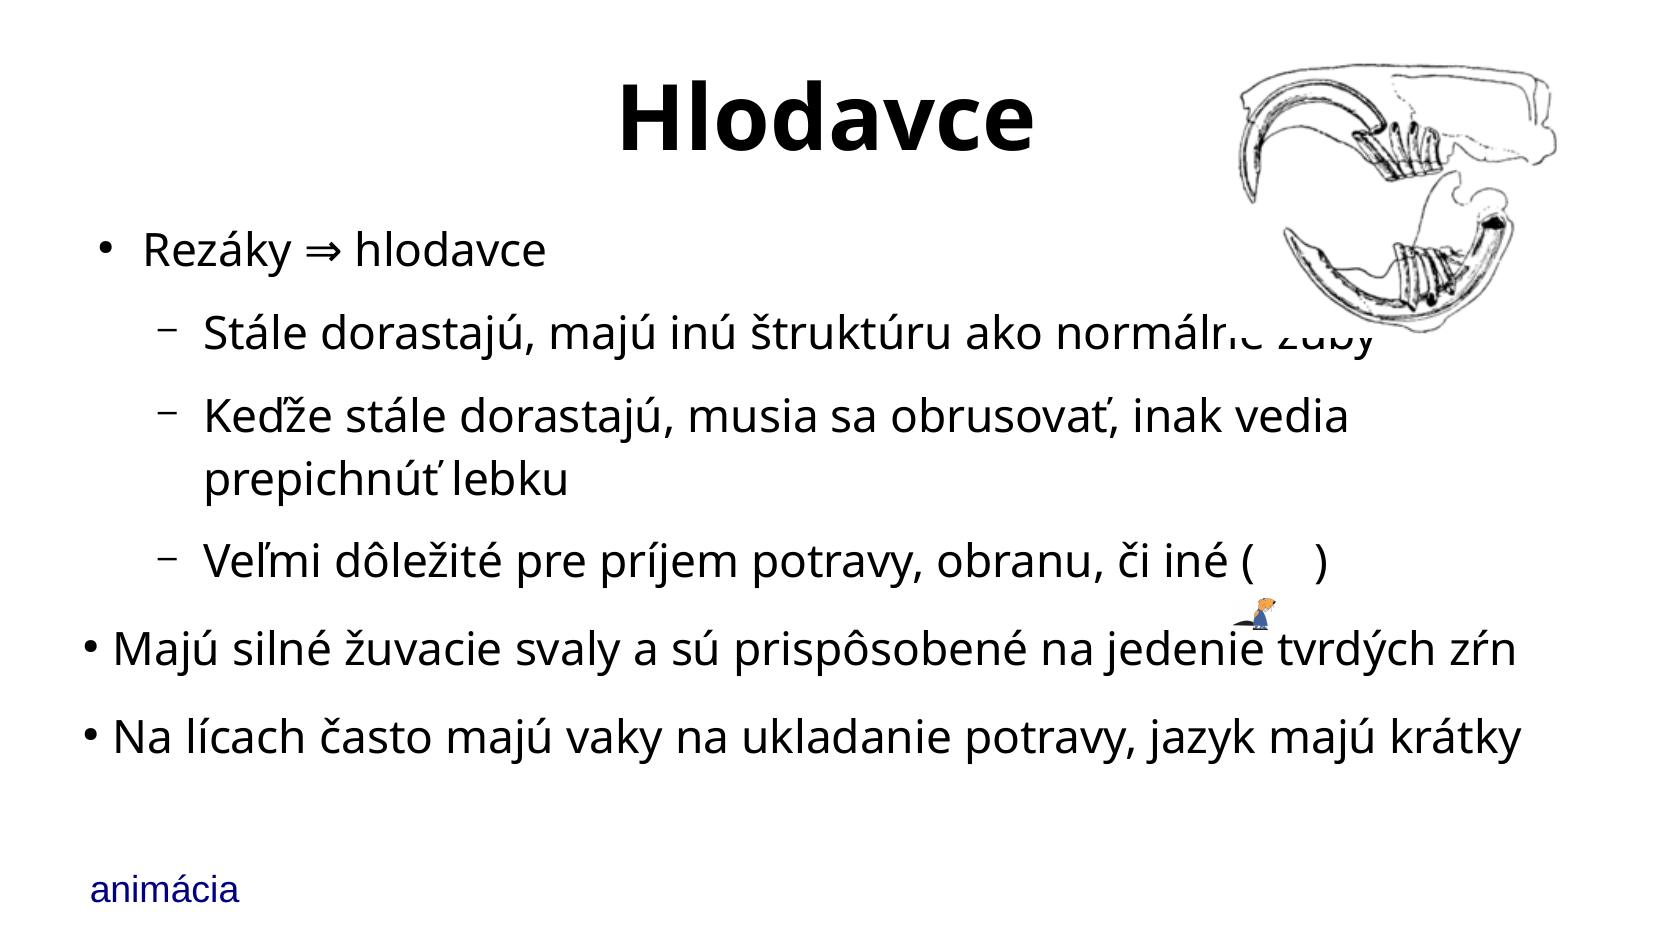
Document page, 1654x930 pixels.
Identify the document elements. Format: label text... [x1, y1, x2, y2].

title Hlodavce [82, 37, 1571, 193]
picture [1226, 50, 1571, 338]
list Rezáky ⇒ hlodavce Stále dorastajú, majú inú štruktúru ako normálne zuby Keďže stále dorastajú, musia sa obrusovať, inak vedia prepichnúť lebku Veľmi dôležité pre príjem potravy, obranu, či iné ( ) Majú silné žuvacie svaly a sú prispôsobené na jedenie tvrdých zŕn Na lícach často majú vaky na ukladanie potravy, jazyk majú krátky [82, 217, 1571, 861]
picture [1233, 598, 1276, 630]
text_box animácia [75, 860, 1501, 918]
